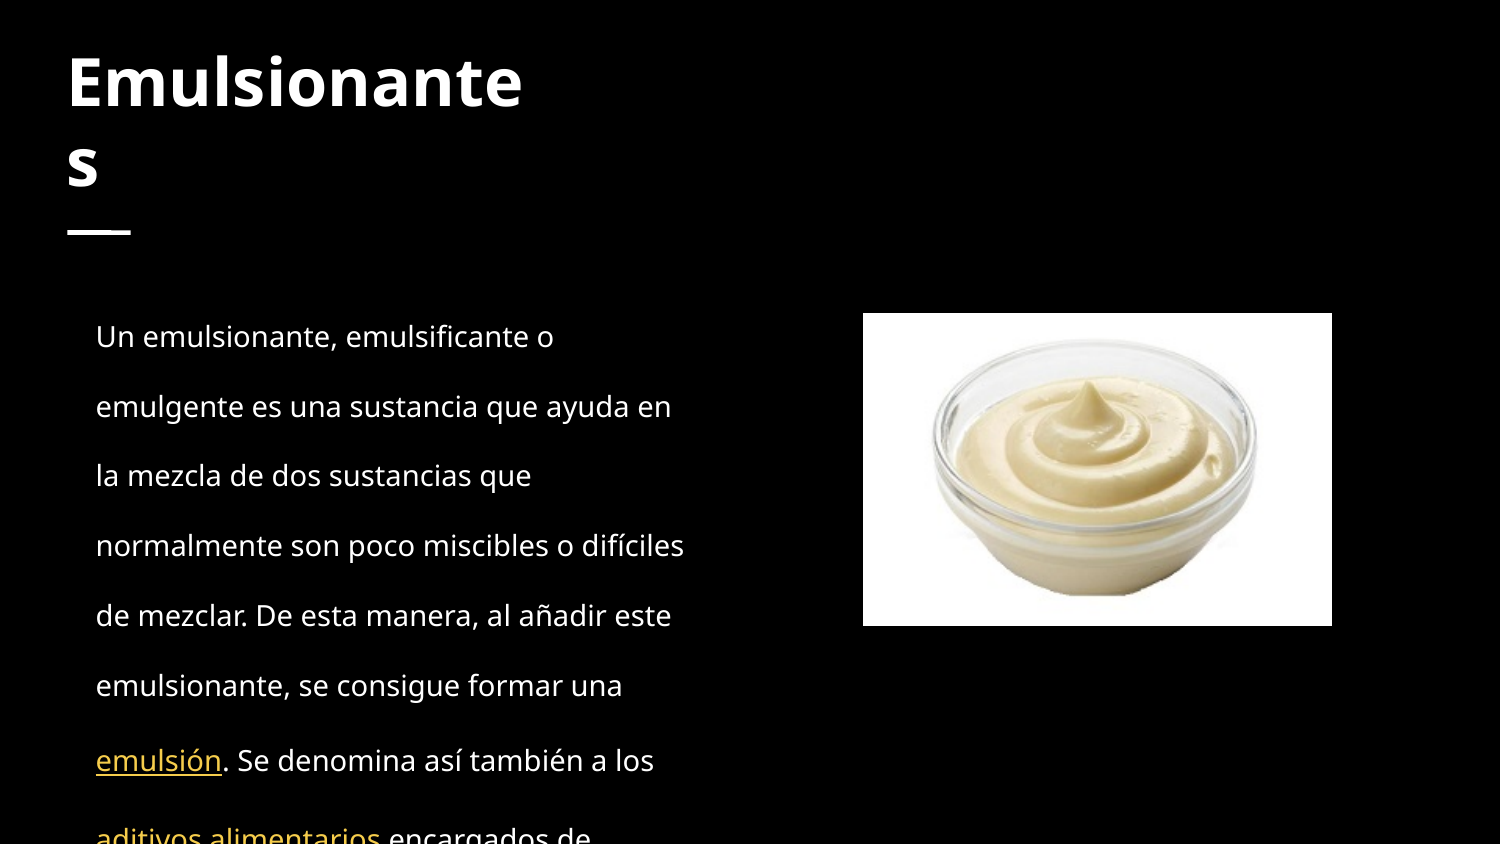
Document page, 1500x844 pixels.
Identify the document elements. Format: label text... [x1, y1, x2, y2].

title Emulsionantes [51, 91, 563, 216]
picture [863, 313, 1332, 626]
list Un emulsionante, emulsificante o emulgente es una sustancia que ayuda en la mezcla de dos sustancias que normalmente son poco miscibles o difíciles de mezclar. De esta manera, al añadir este emulsionante, se consigue formar una emulsión. Se denomina así también a los aditivos alimentarios encargados de facilitar el proceso de emulsión de los ingredientes [51, 267, 705, 749]
